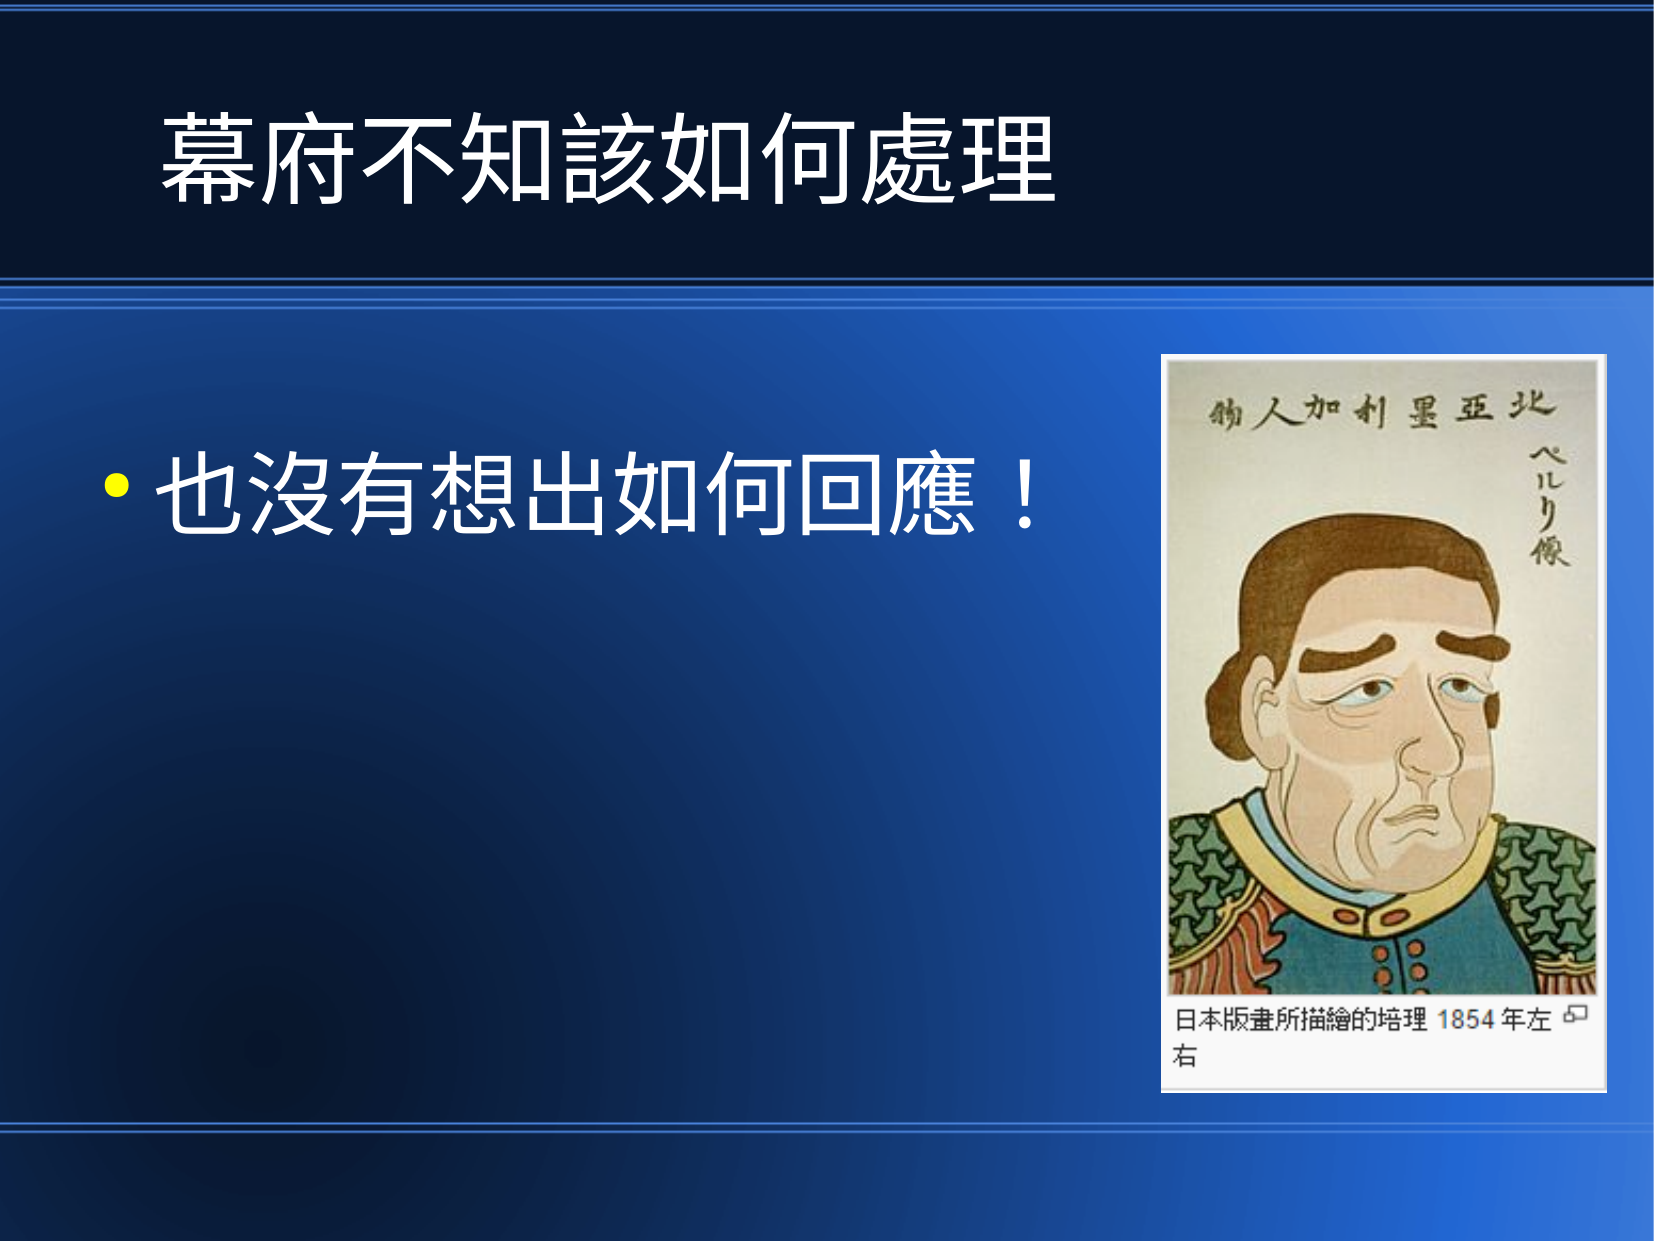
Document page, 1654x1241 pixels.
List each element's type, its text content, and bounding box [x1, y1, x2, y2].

list 也沒有想出如何回應！ [82, 355, 1571, 1241]
picture [0, 0, 1654, 1241]
title 幕府不知該如何處理 [82, 49, 1134, 257]
